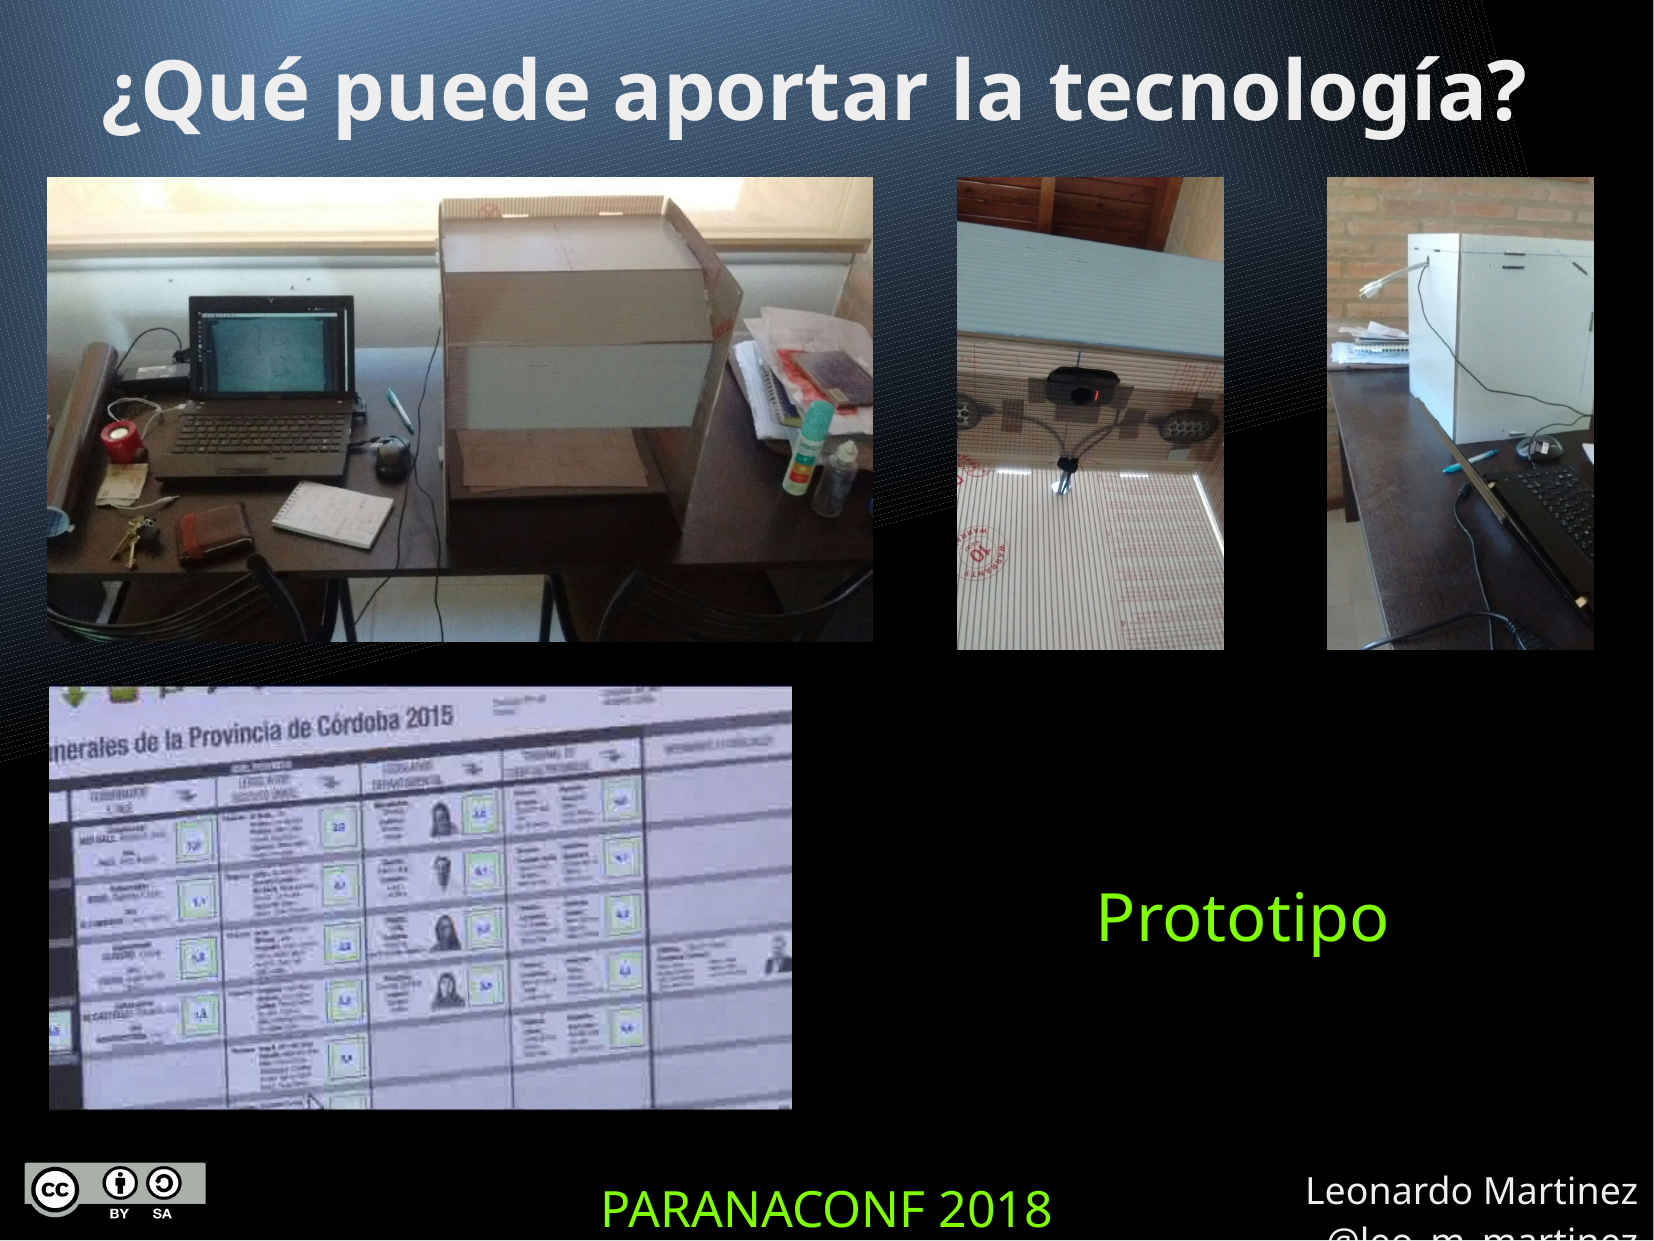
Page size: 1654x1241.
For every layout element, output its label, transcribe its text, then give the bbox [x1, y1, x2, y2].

text_box Leonardo Martinez @leo_m_martinez [1204, 1157, 1654, 1241]
title ¿Qué puede aportar la tecnología? [23, 29, 1607, 148]
picture [47, 177, 873, 642]
title PARANACONF 2018 [563, 1187, 1090, 1229]
picture [23, 1161, 207, 1222]
title Prototipo [998, 826, 1489, 1004]
picture [49, 684, 792, 1111]
picture [957, 177, 1224, 650]
picture [1327, 177, 1594, 650]
